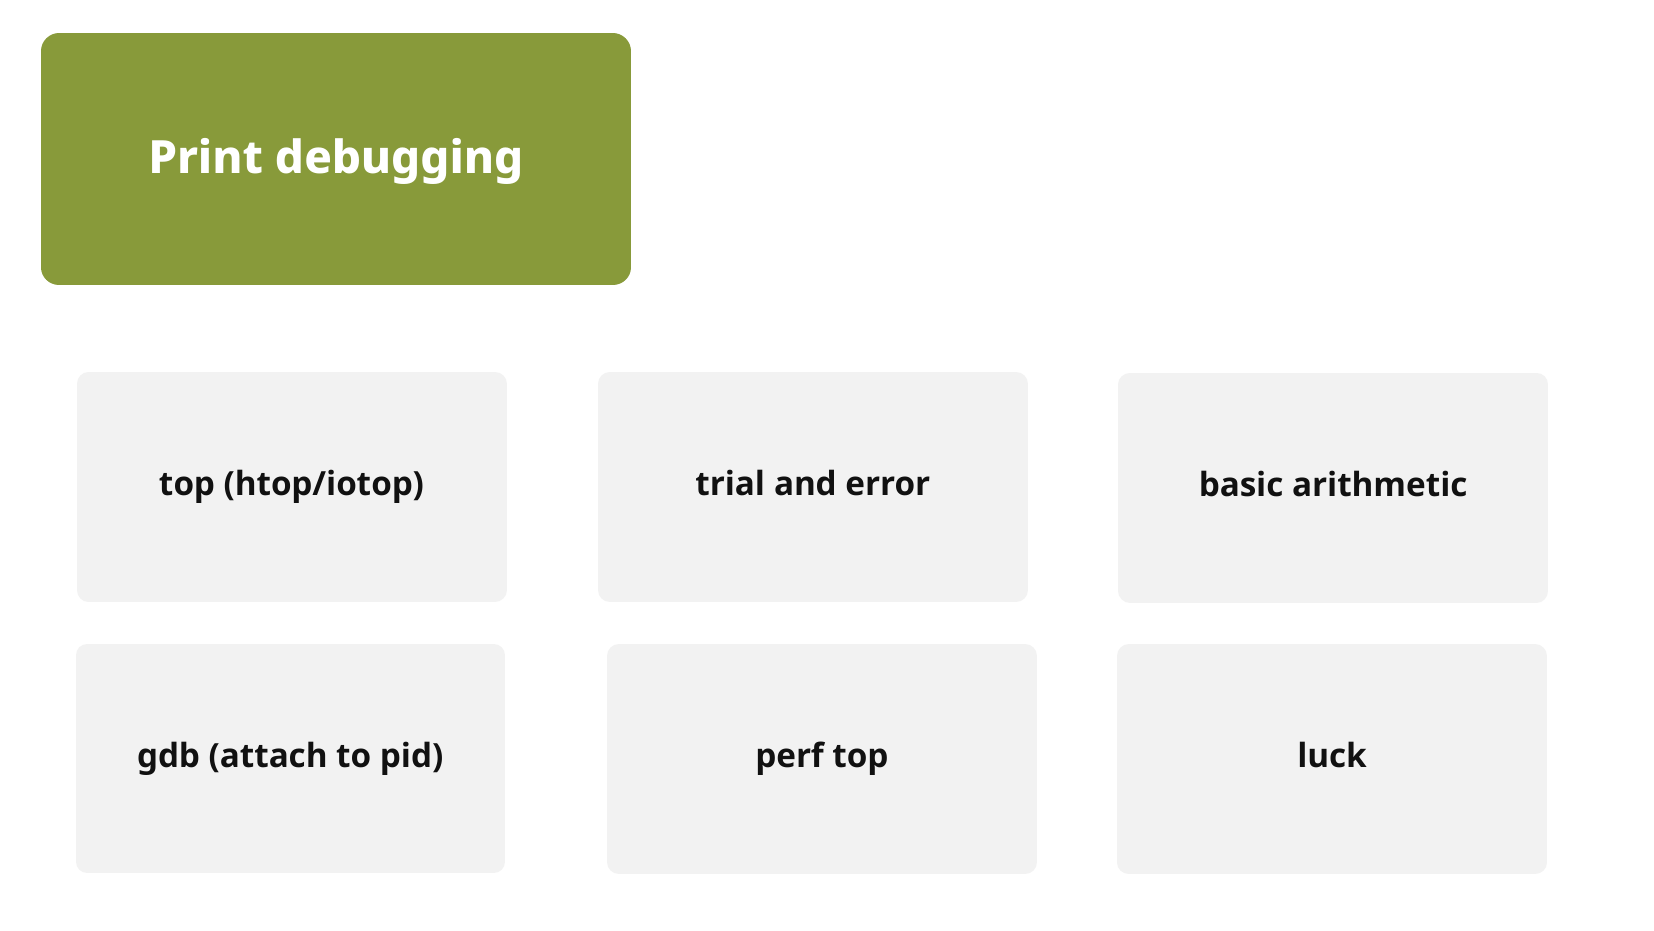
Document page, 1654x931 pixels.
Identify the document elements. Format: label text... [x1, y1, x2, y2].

text_box basic arithmetic [1130, 384, 1537, 591]
text_box top (htop/iotop) [88, 383, 495, 591]
text_box Print debugging [59, 50, 613, 268]
text_box [0, 0, 1654, 931]
text_box gdb (attach to pid) [87, 655, 494, 862]
text_box luck [1128, 656, 1536, 863]
text_box perf top [619, 655, 1026, 863]
text_box trial and error [609, 383, 1017, 591]
